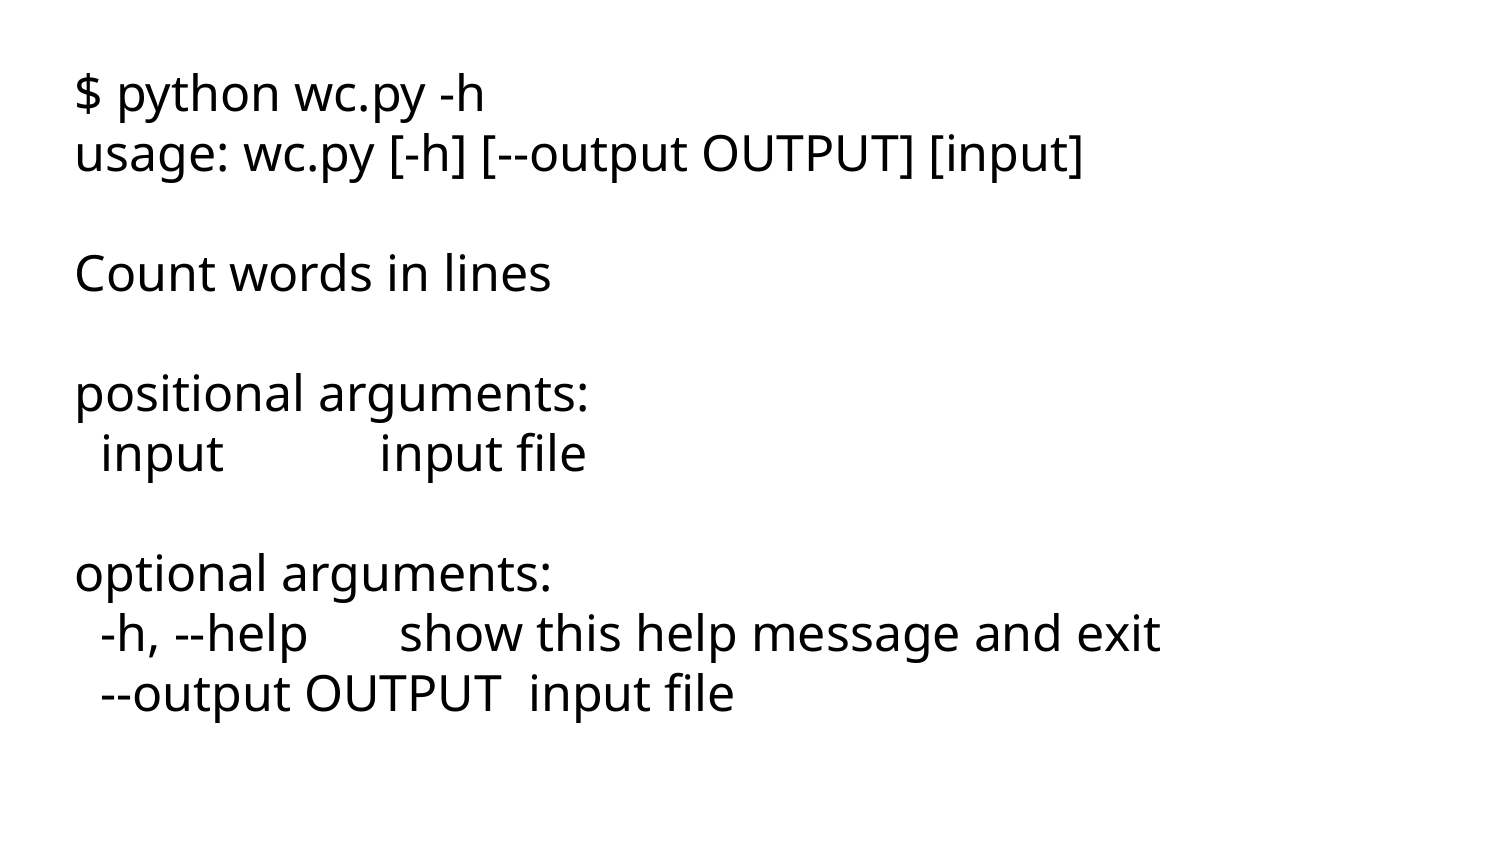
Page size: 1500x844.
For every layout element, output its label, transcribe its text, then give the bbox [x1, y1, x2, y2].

title $ python wc.py -h usage: wc.py [-h] [--output OUTPUT] [input] Count words in lines positional arguments: input input file optional arguments: -h, --help show this help message and exit --output OUTPUT input file [59, 44, 1441, 799]
